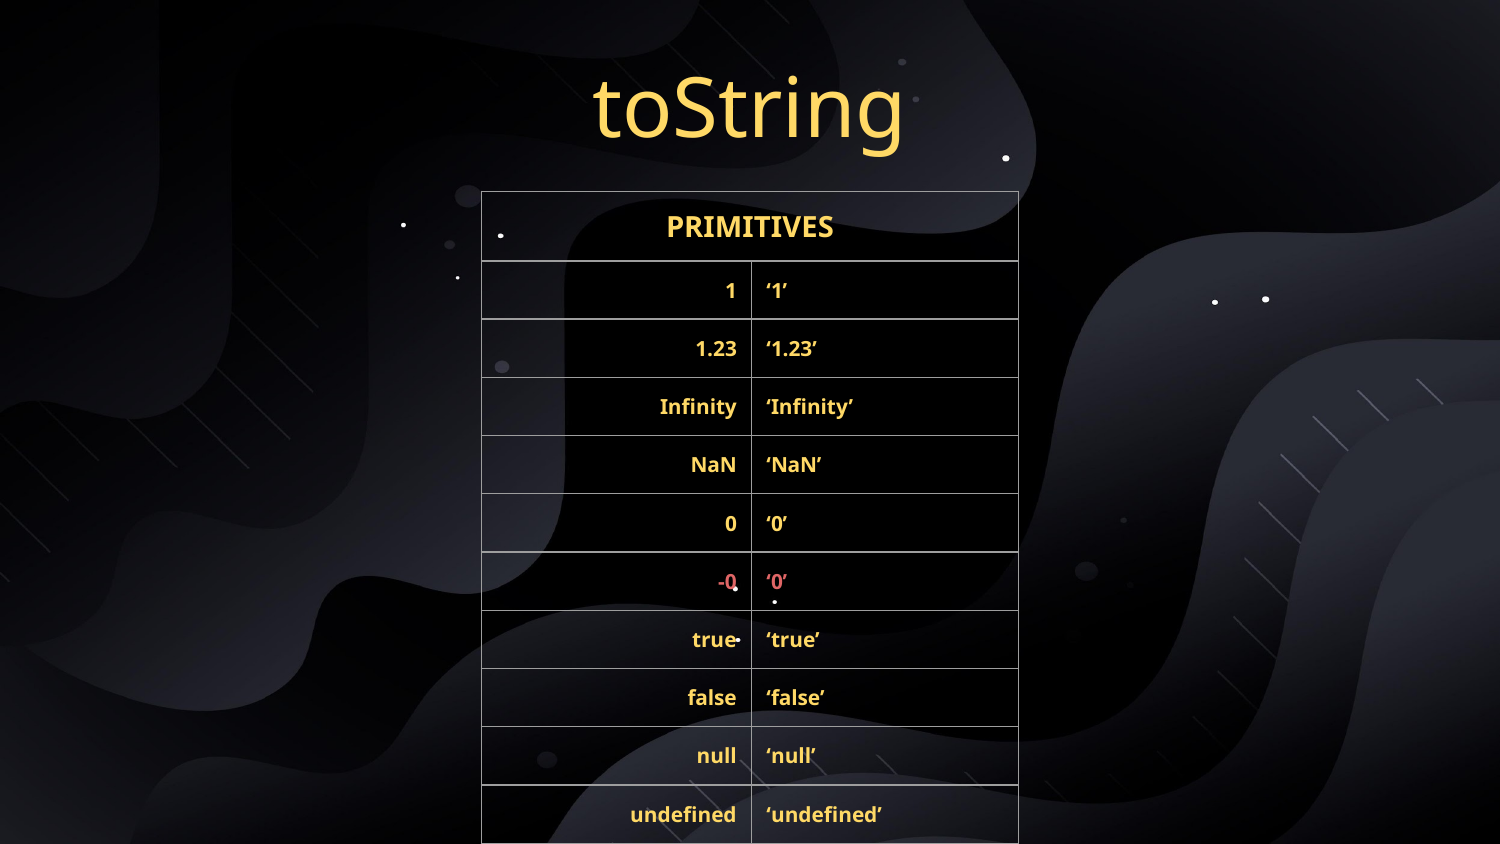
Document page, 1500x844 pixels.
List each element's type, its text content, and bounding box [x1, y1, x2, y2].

table_cell ‘0’ [752, 494, 1018, 551]
table_cell ‘0’ [752, 553, 1018, 610]
table_cell ‘false’ [752, 669, 1018, 726]
table_cell ‘1.23’ [752, 320, 1018, 377]
table_cell 1 [482, 262, 751, 318]
table_cell undefined [482, 786, 751, 843]
table_cell null [482, 727, 751, 784]
table_cell -0 [482, 553, 751, 610]
table_cell NaN [482, 436, 751, 493]
table_cell ‘NaN’ [752, 436, 1018, 493]
picture [0, 0, 1500, 844]
table_header PRIMITIVES [482, 192, 1018, 260]
table_cell ‘1’ [752, 262, 1018, 318]
table_cell 0 [482, 494, 751, 551]
table_cell ‘undefined’ [752, 786, 1018, 843]
title toString [306, 17, 1194, 192]
table_cell 1.23 [482, 320, 751, 377]
table_cell ‘Infinity’ [752, 378, 1018, 435]
table_cell false [482, 669, 751, 726]
table_cell true [482, 611, 751, 668]
table_cell Infinity [482, 378, 751, 435]
table_cell ‘null’ [752, 727, 1018, 784]
table_cell ‘true’ [752, 611, 1018, 668]
